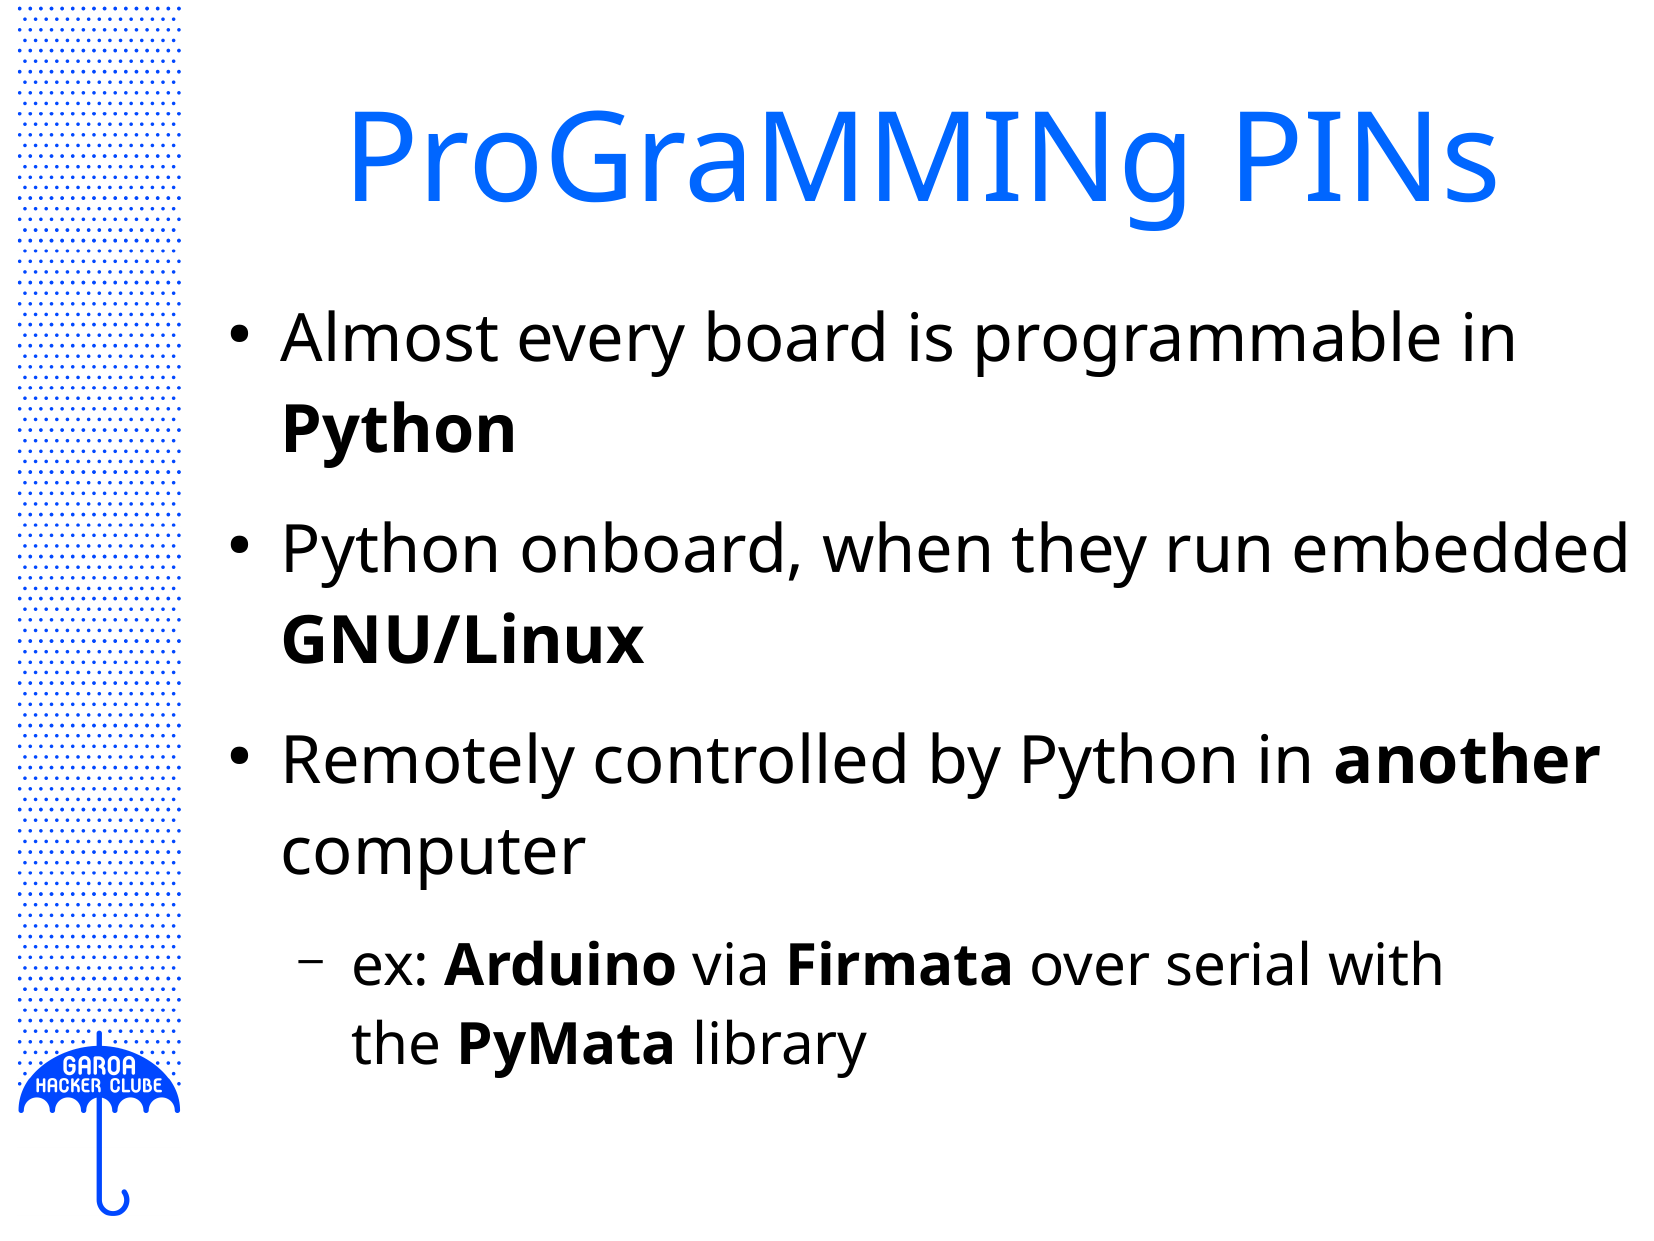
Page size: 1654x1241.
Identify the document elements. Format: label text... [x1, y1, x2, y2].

list Almost every board is programmable in Python Python onboard, when they run embedded GNU/Linux Remotely controlled by Python in another computer ex: Arduino via Firmata over serial with the PyMata library [210, 290, 1636, 1156]
title ProGraMMINg PINs [210, 49, 1636, 257]
picture [17, 0, 181, 1216]
